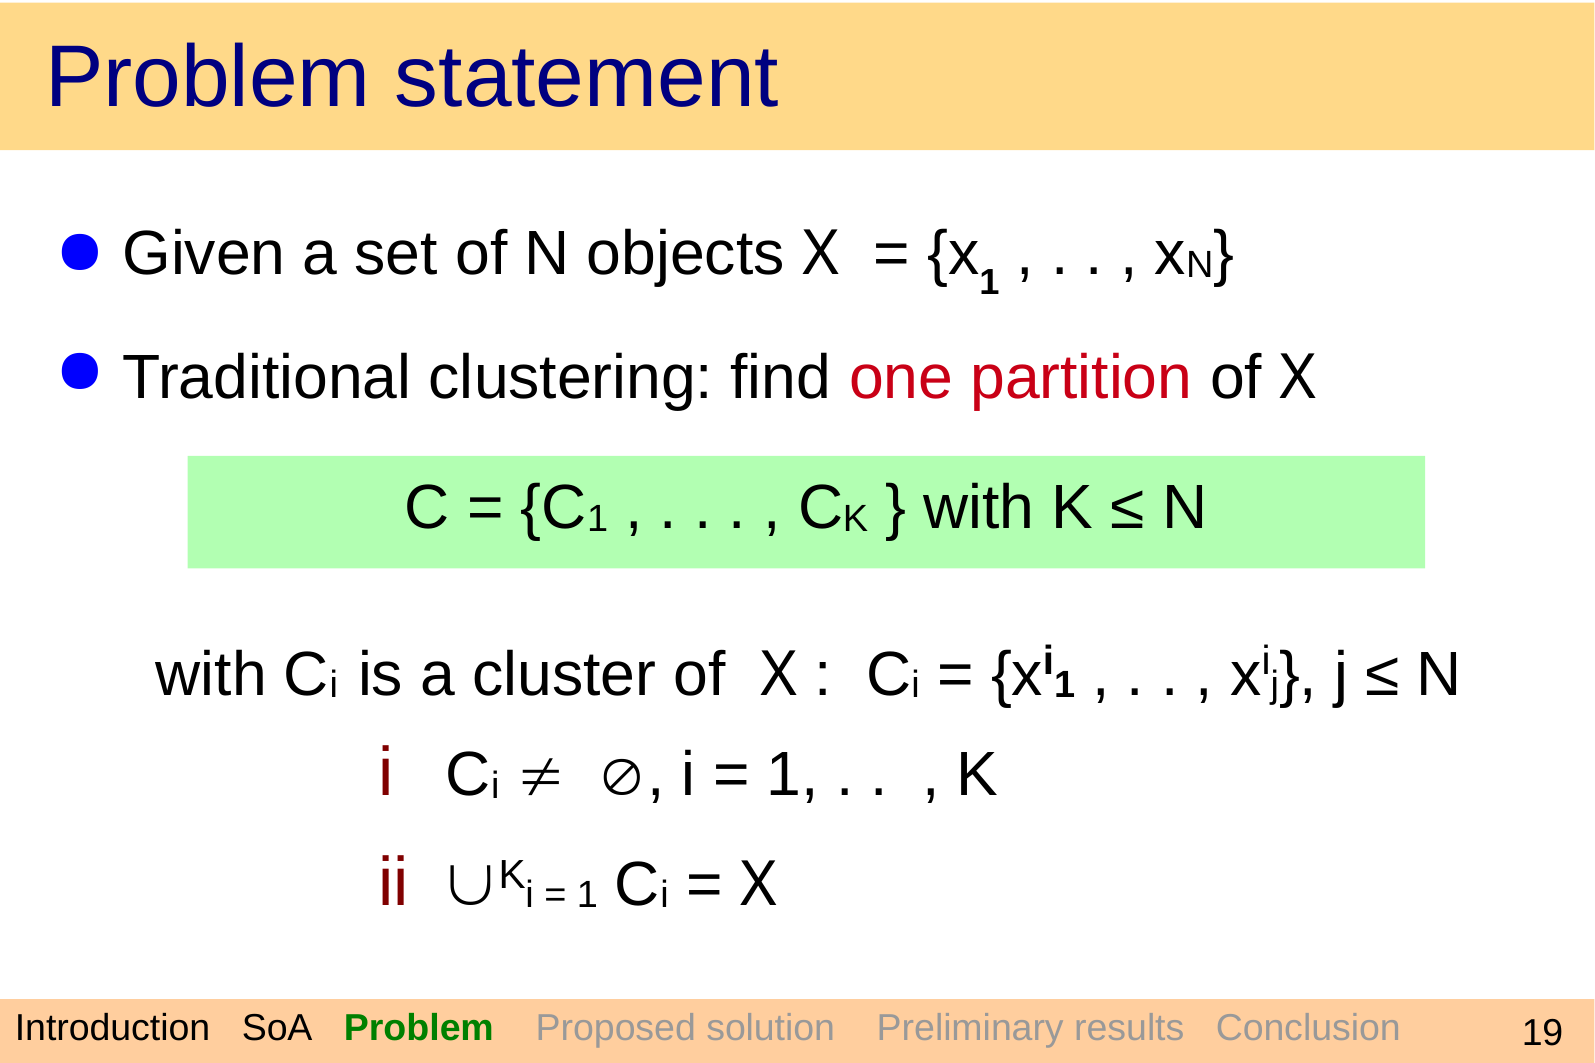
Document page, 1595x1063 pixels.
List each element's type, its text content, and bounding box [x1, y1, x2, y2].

list Ci ¹ Æ, i = 1, . . , K ÈKi = 1 Ci = X [378, 639, 1477, 986]
title Problem statement [0, 2, 1595, 151]
list C = {C1 , . . . , CK } with K ≤ N [187, 486, 1426, 569]
list Given a set of N objects X = {x1 , . . , xN} Traditional clustering: find one partition of X [55, 207, 1576, 486]
list with Ci is a cluster of X : Ci = {xi1 , . . , xij}, j ≤ N [155, 628, 1463, 816]
text_box <number> [1377, 1003, 1579, 1063]
text_box Introduction SoA Problem Proposed solution Preliminary results Conclusion [0, 999, 1595, 1063]
